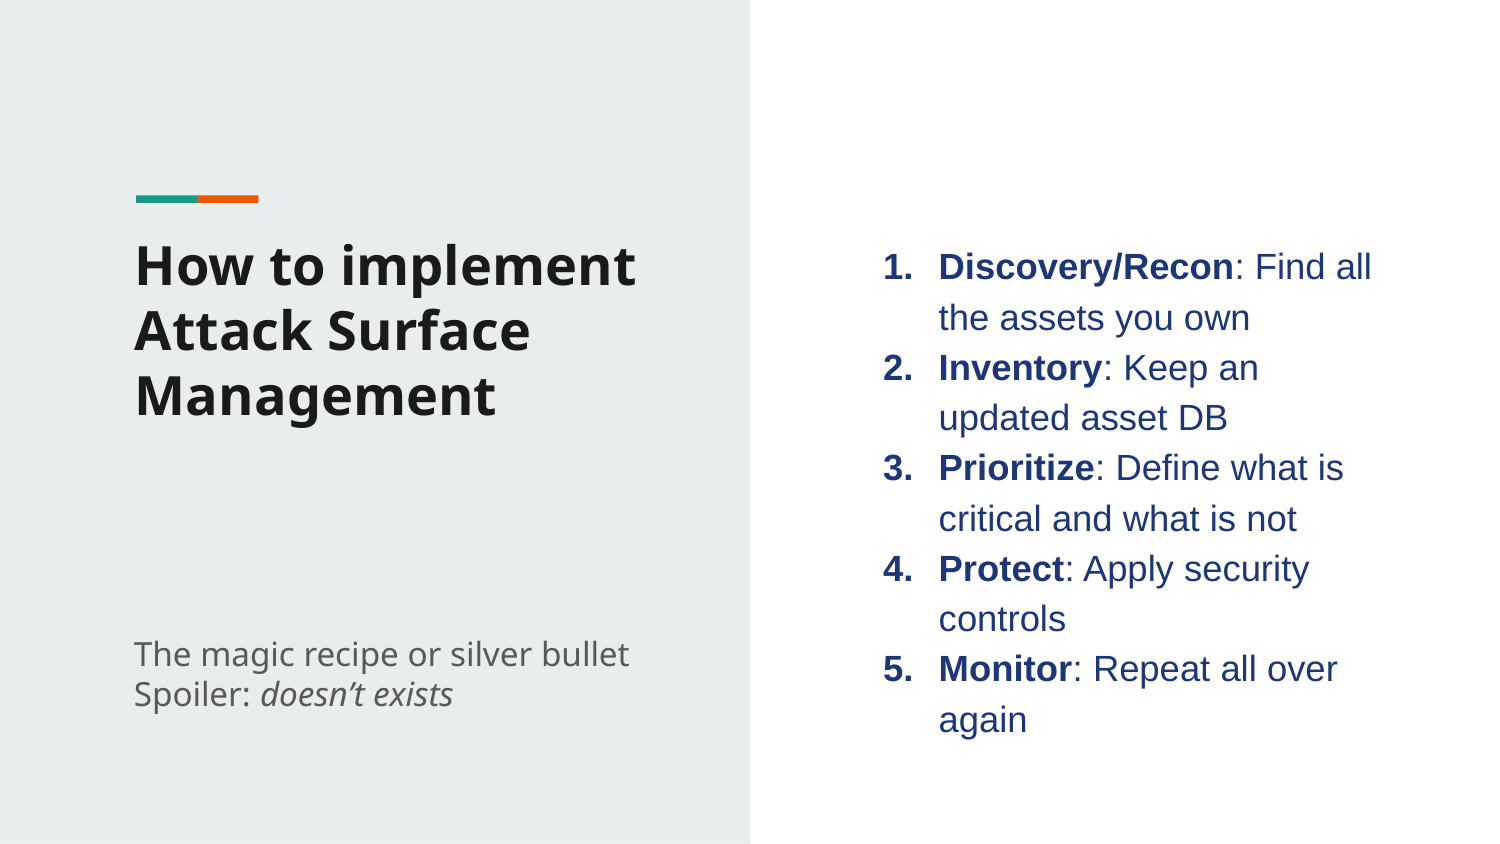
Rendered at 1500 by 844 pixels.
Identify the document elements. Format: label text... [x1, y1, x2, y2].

title How to implement Attack Surface Management [119, 216, 662, 494]
list Discovery/Recon: Find all the assets you own Inventory: Keep an updated asset DB Prioritize: Define what is critical and what is not Protect: Apply security controls Monitor: Repeat all over again [848, 221, 1403, 753]
subtitle The magic recipe or silver bullet Spoiler: doesn’t exists [118, 618, 661, 744]
